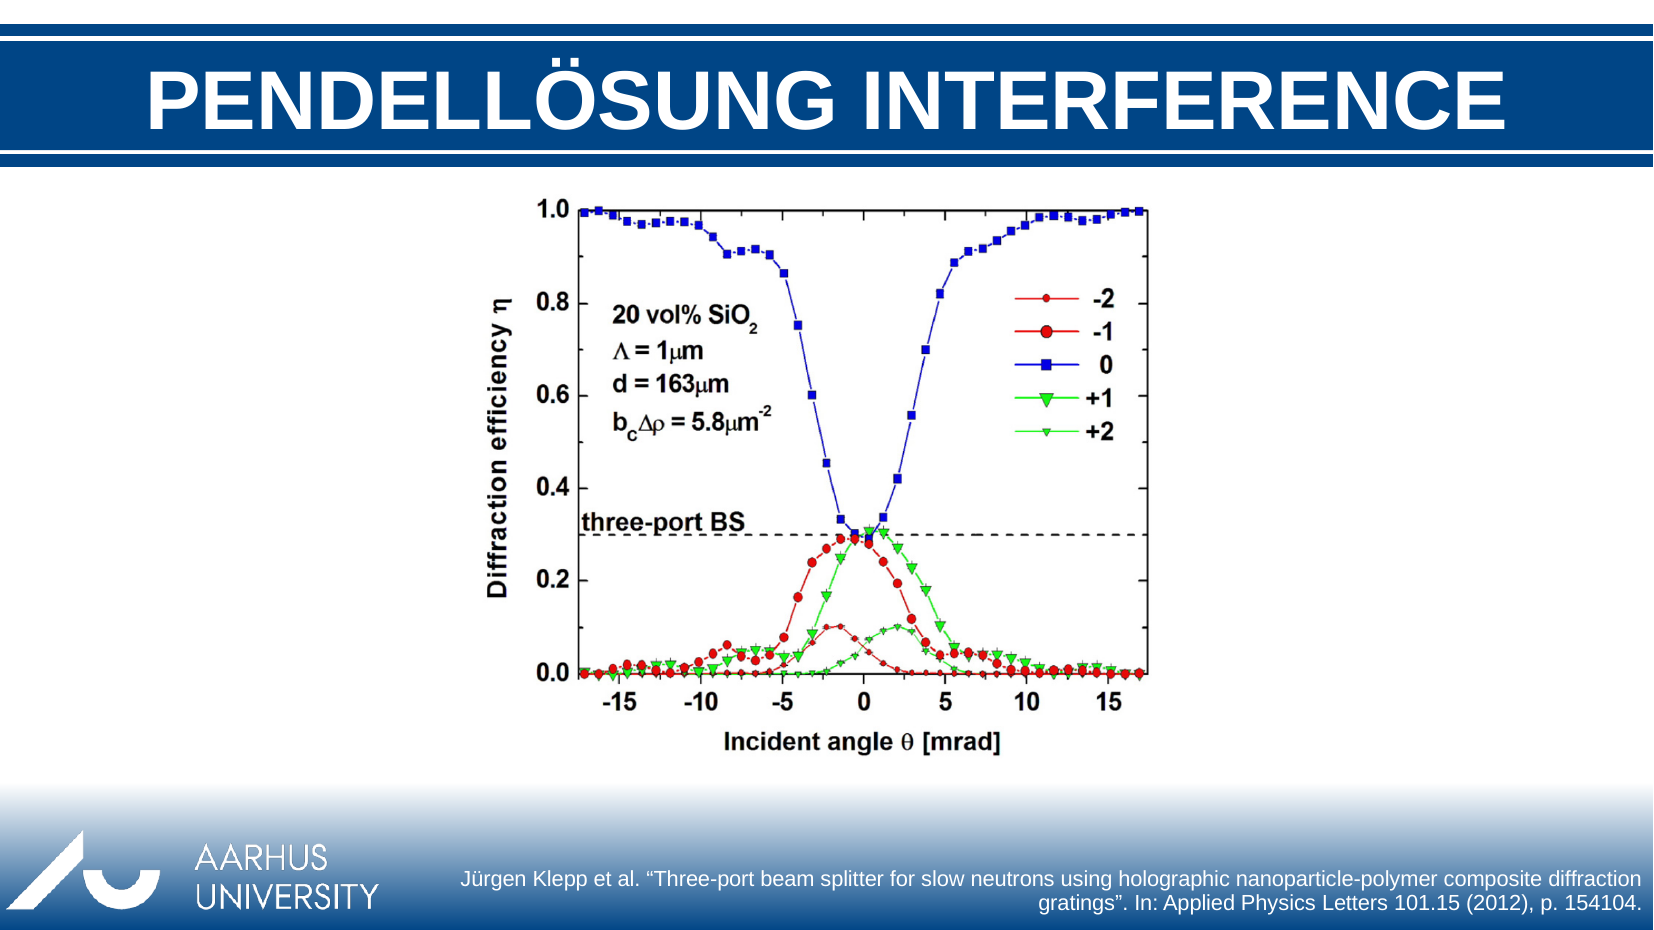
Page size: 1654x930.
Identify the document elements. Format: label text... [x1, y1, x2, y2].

picture [5, 829, 414, 917]
picture [472, 167, 1181, 764]
text_box Jürgen Klepp et al. “Three-port beam splitter for slow neutrons using holographic nanoparticle-polymer composite diffraction gratings”. In: Applied Physics Letters 101.15 (2012), p. 154104. [443, 859, 1653, 923]
title PENDELLÖSUNG INTERFERENCE [0, 41, 1653, 151]
